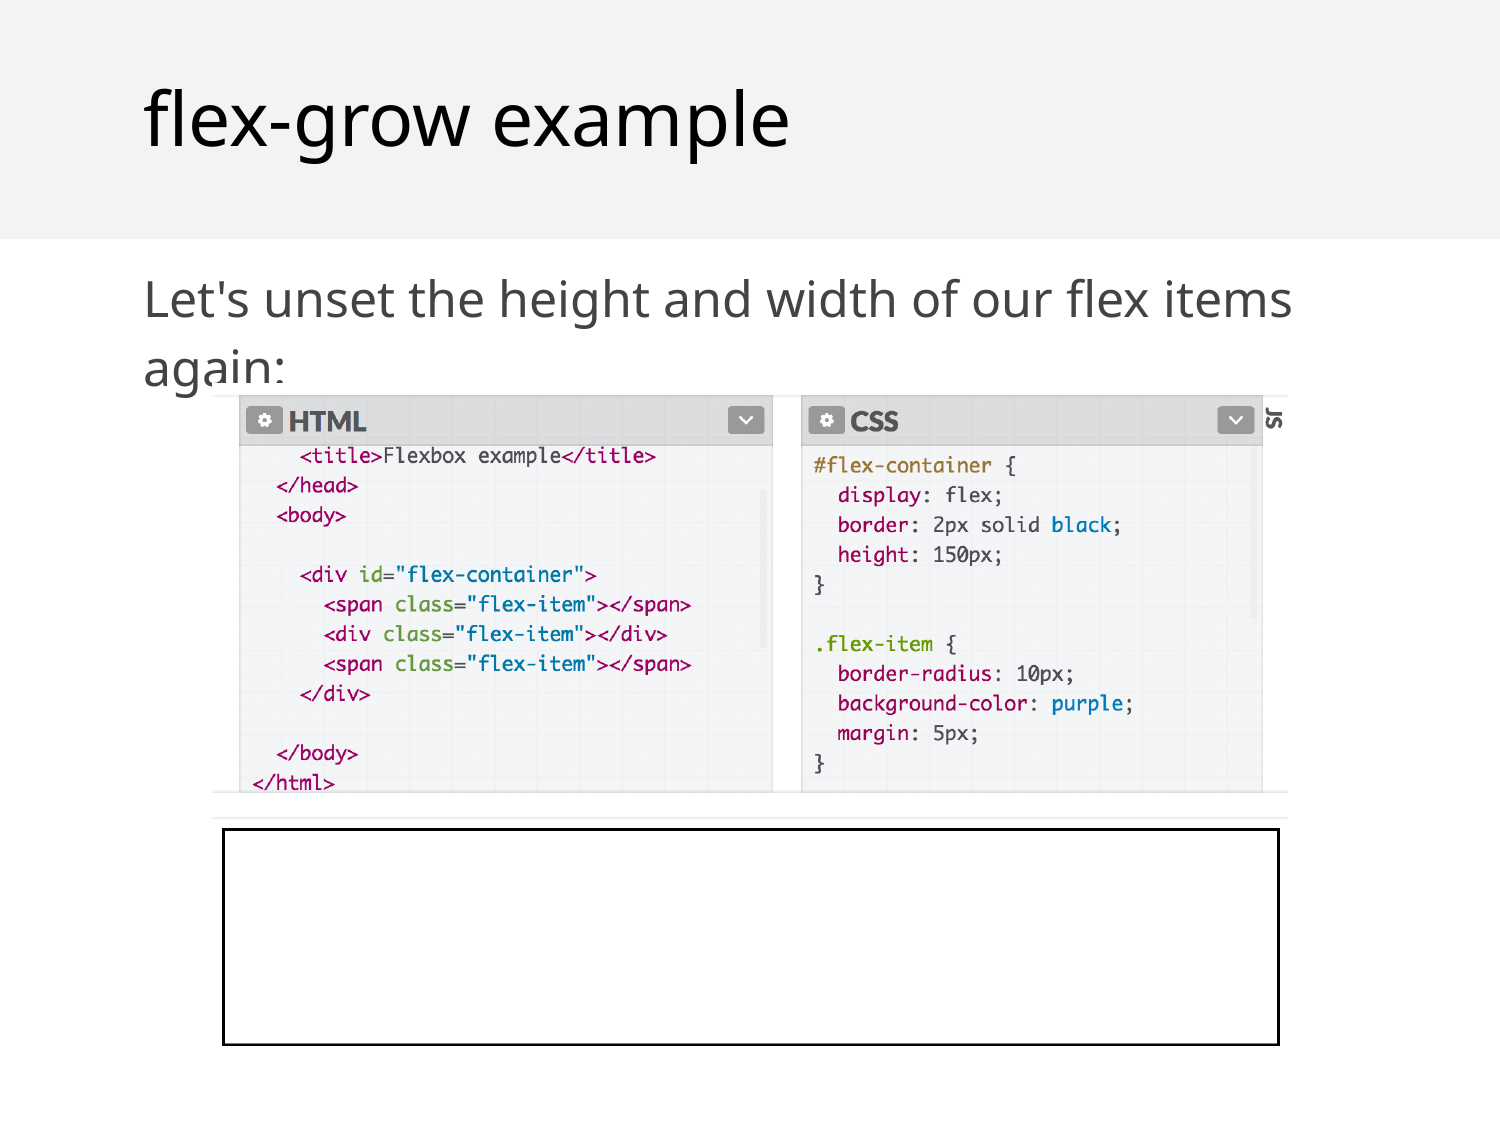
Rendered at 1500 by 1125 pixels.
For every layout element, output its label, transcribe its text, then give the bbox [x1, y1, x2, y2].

picture [212, 383, 1288, 1063]
list Let's unset the height and width of our flex items again: [128, 243, 1437, 384]
title flex-grow example [128, 56, 1372, 183]
